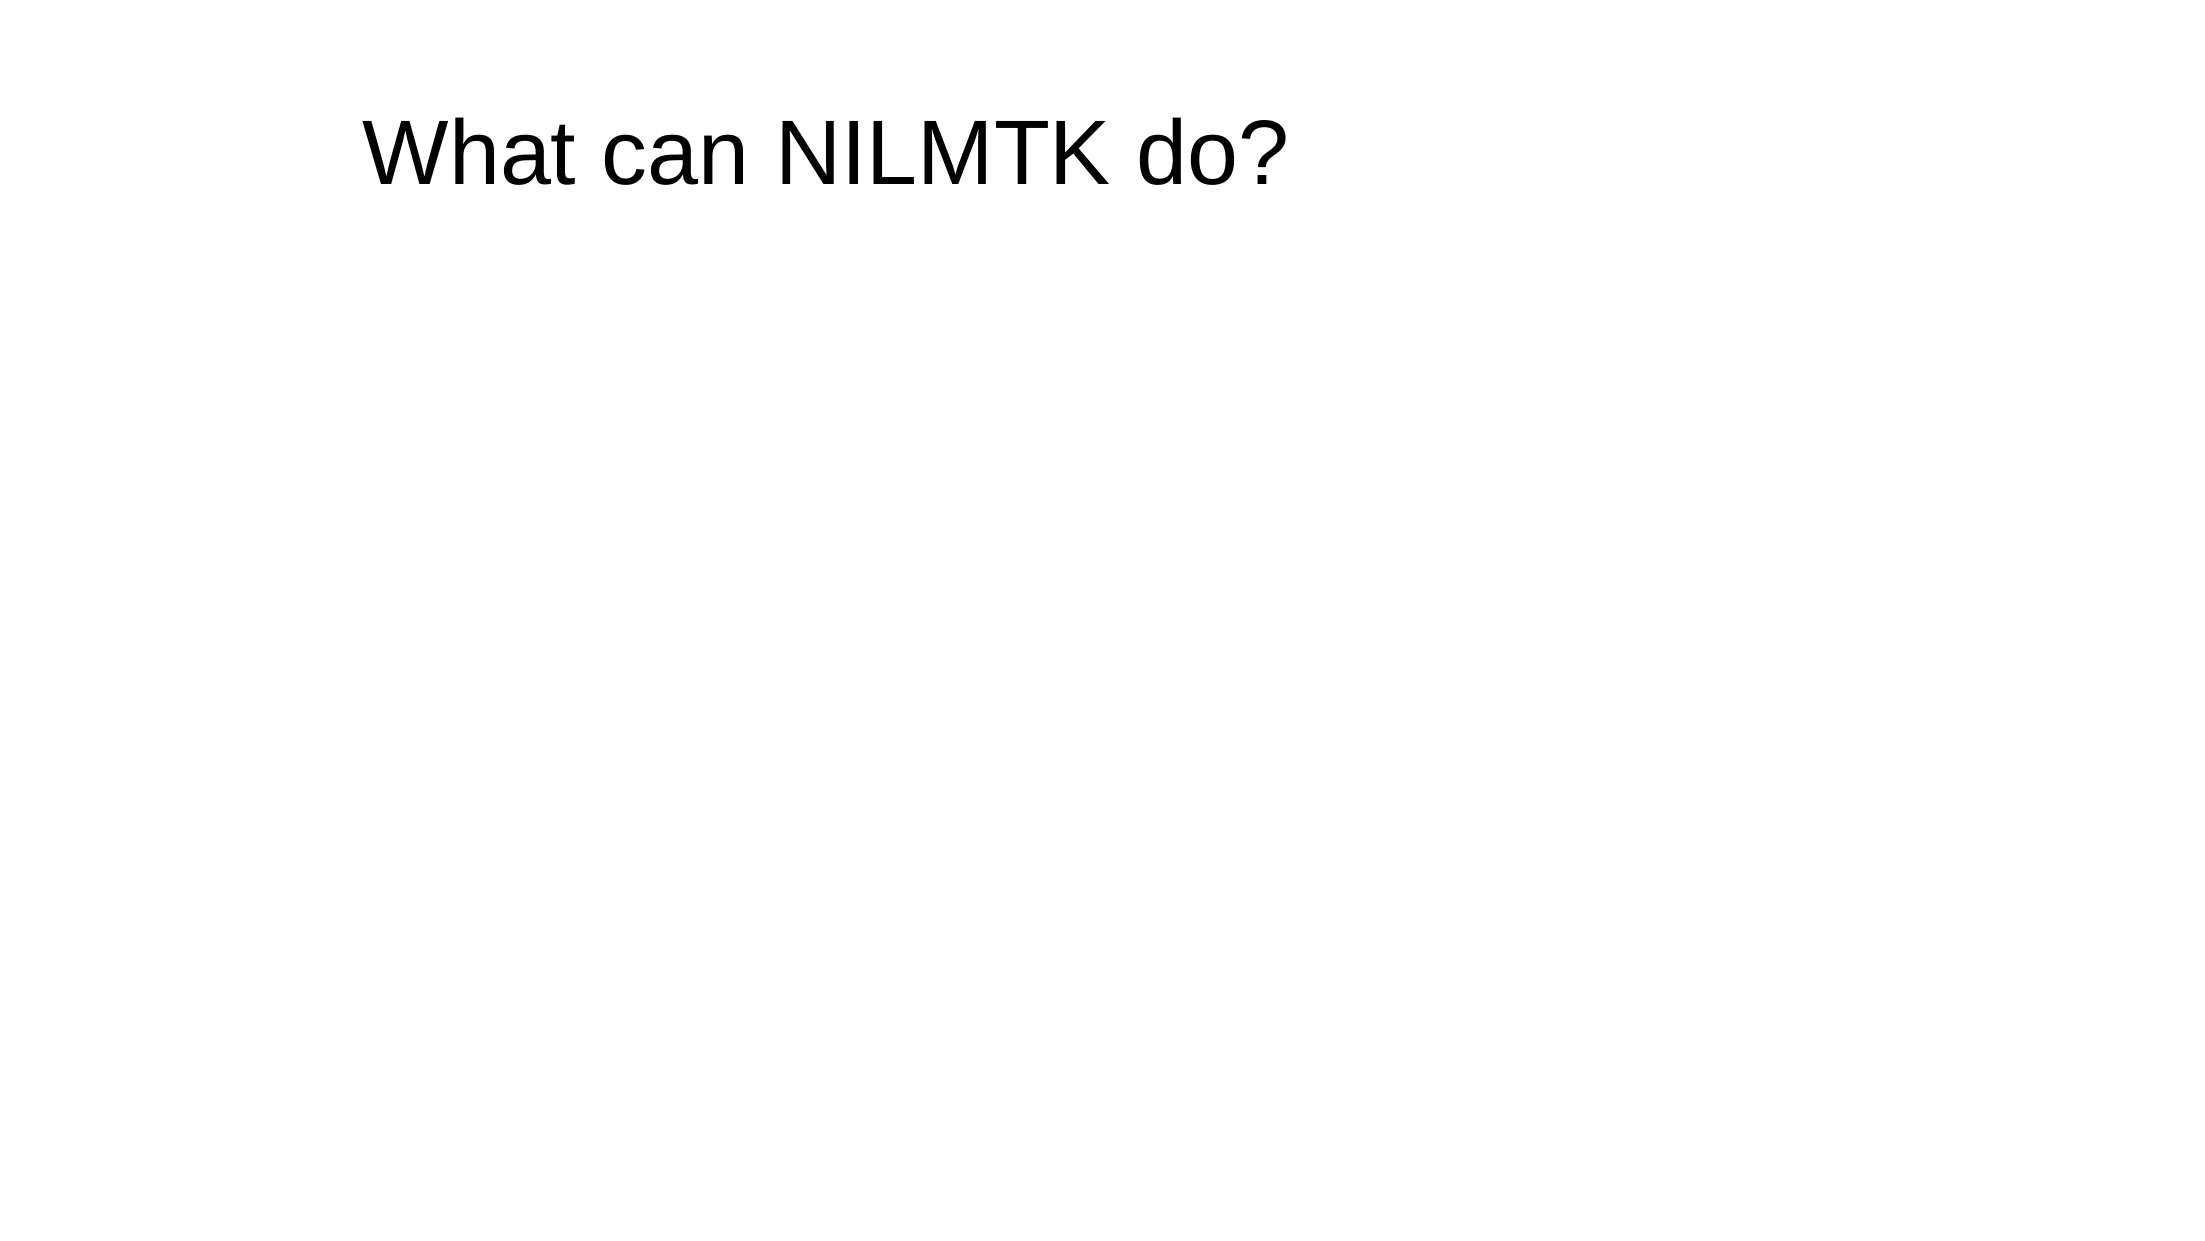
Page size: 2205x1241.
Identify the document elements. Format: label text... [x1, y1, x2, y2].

title What can NILMTK do? [82, 49, 1571, 257]
